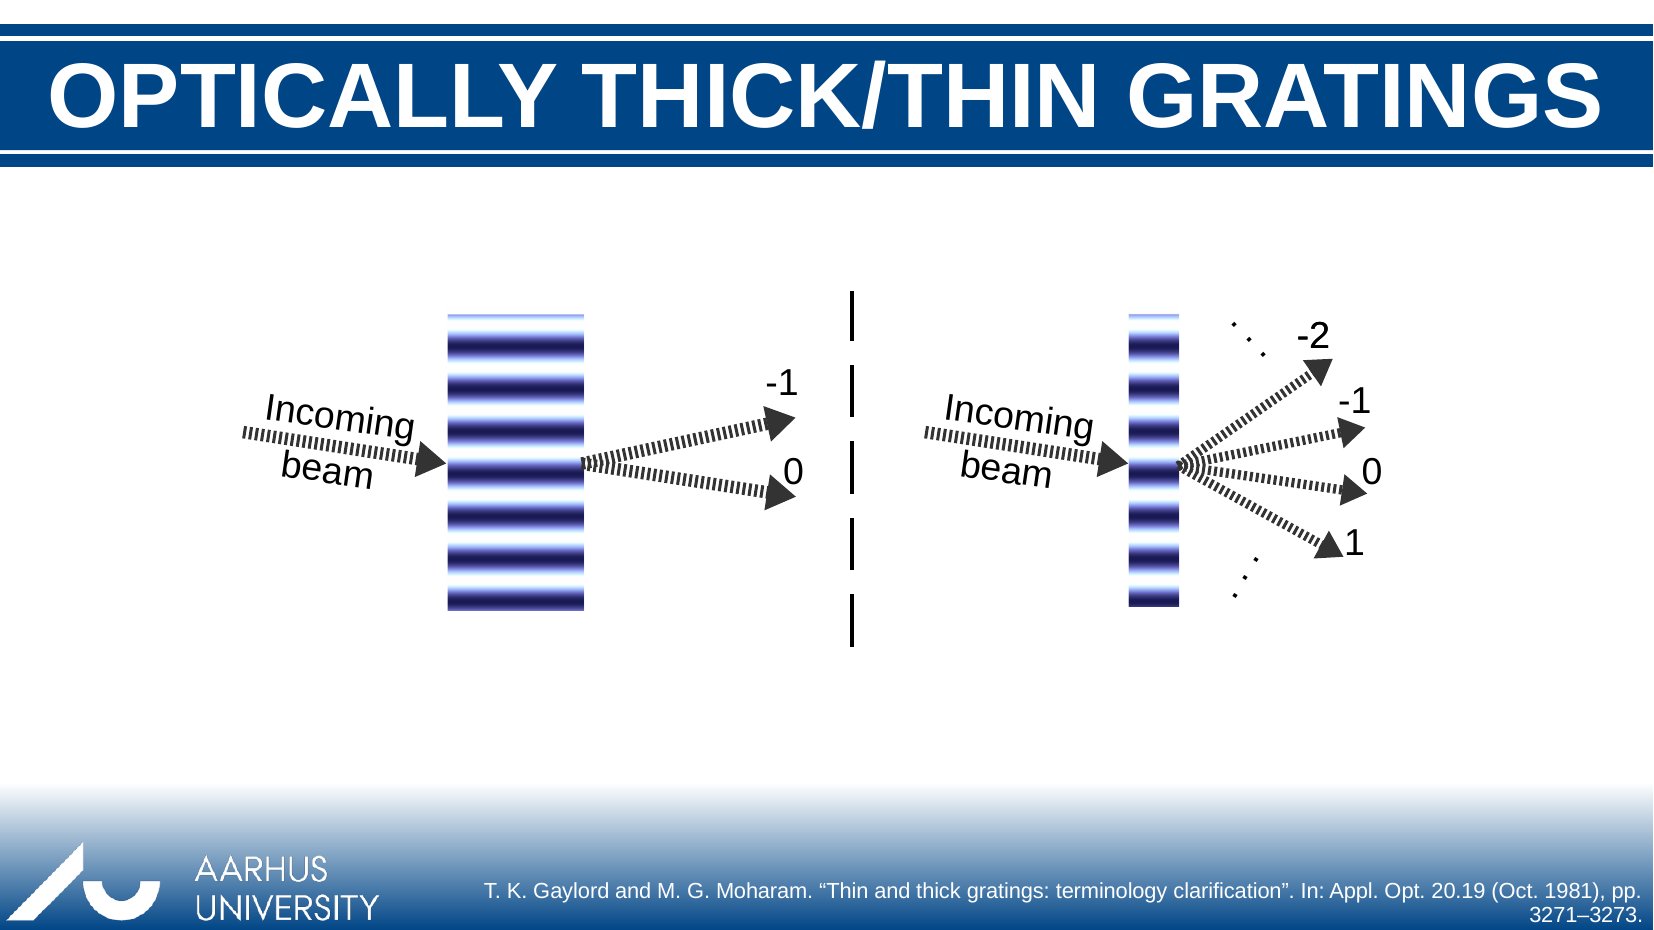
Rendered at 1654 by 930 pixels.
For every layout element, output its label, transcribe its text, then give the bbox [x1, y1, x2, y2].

text_box Incoming [246, 376, 435, 459]
title OPTICALLY THICK/THIN GRATINGS [0, 41, 1653, 151]
text_box . . . [1208, 283, 1284, 382]
picture [5, 841, 414, 928]
text_box 1 [1329, 513, 1393, 571]
text_box T. K. Gaylord and M. G. Moharam. “Thin and thick gratings: terminology clarification”. In: Appl. Opt. 20.19 (Oct. 1981), pp. 3271–3273. [443, 870, 1653, 930]
text_box . . . [1209, 533, 1301, 634]
text_box beam [262, 433, 393, 507]
text_box 0 [768, 442, 832, 500]
picture [1128, 307, 1180, 607]
text_box 0 [1346, 442, 1410, 500]
text_box -1 [1323, 371, 1387, 429]
picture [446, 307, 585, 611]
text_box beam [942, 433, 1072, 507]
text_box -2 [1282, 306, 1345, 364]
text_box -1 [750, 354, 814, 411]
text_box Incoming [925, 376, 1114, 459]
